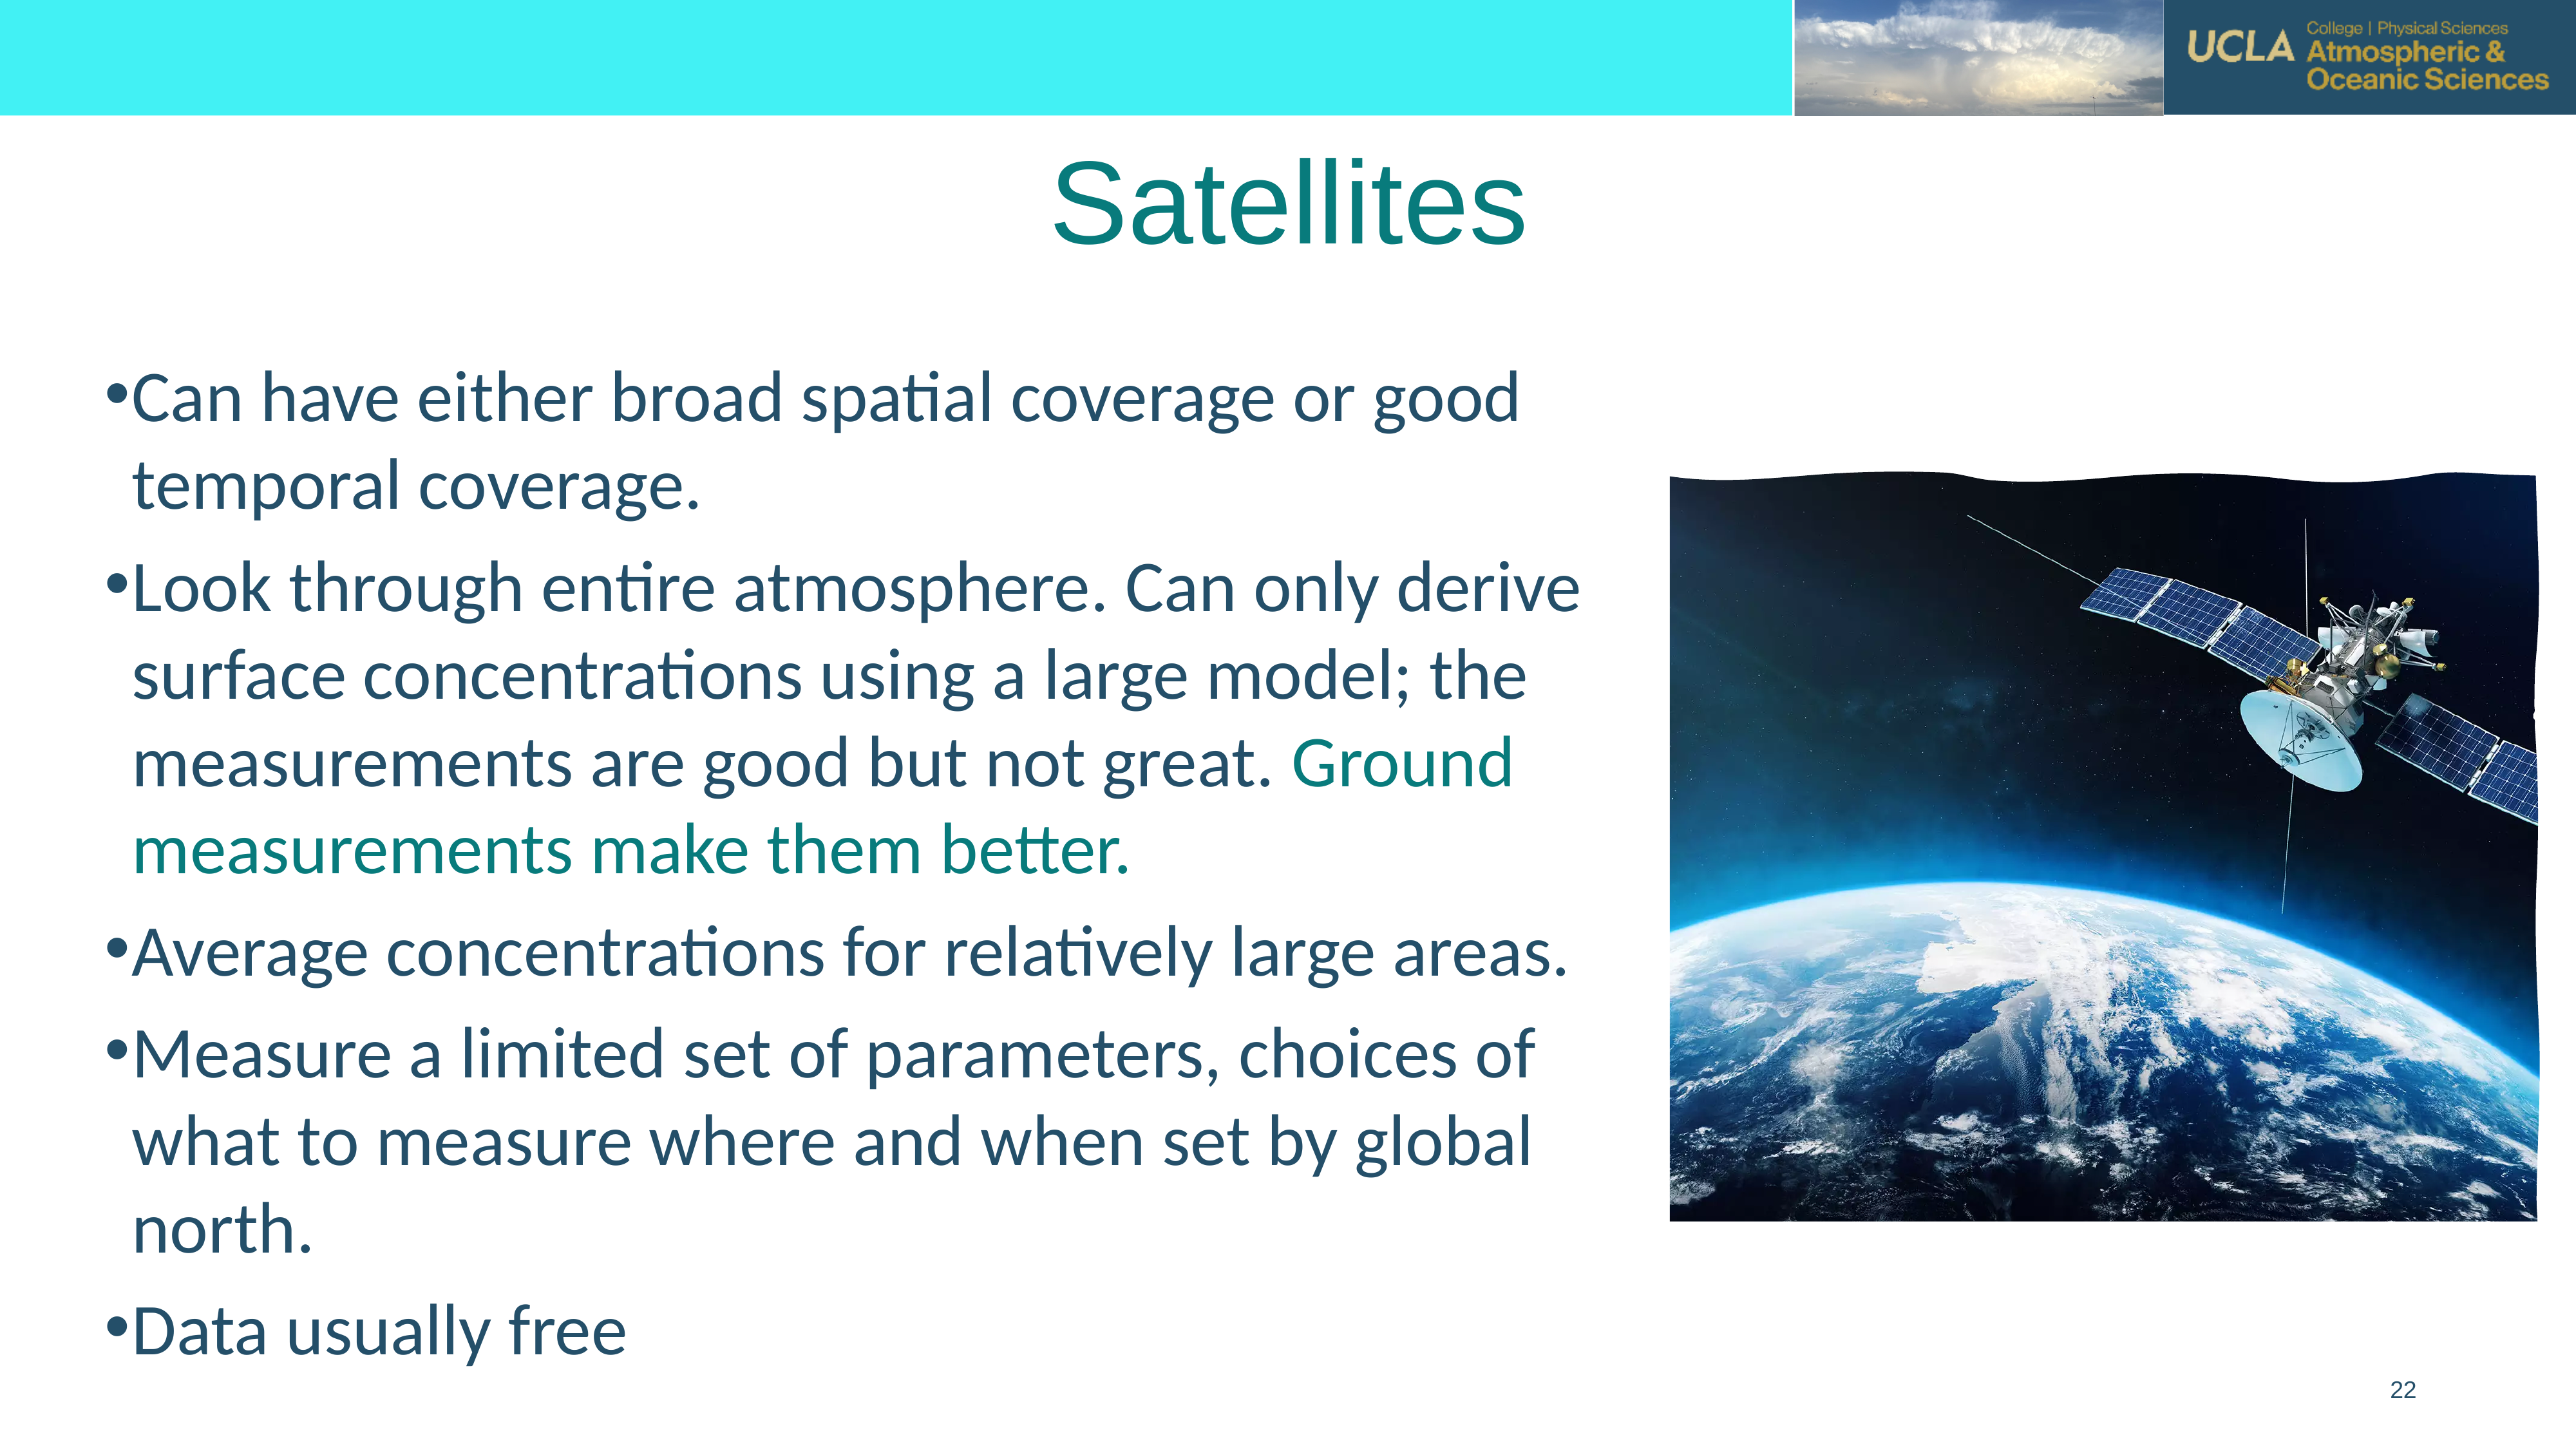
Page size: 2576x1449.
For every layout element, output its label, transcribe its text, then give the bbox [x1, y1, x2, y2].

list Can have either broad spatial coverage or good temporal coverage. Look through entire atmosphere. Can only derive surface concentrations using a large model; the measurements are good but not great. Ground measurements make them better. Average concentrations for relatively large areas. Measure a limited set of parameters, choices of what to measure where and when set by global north. Data usually free [91, 344, 1605, 1386]
text_box [1669, 471, 2540, 1222]
picture [1794, 0, 2576, 116]
title Satellites [195, 120, 2383, 326]
